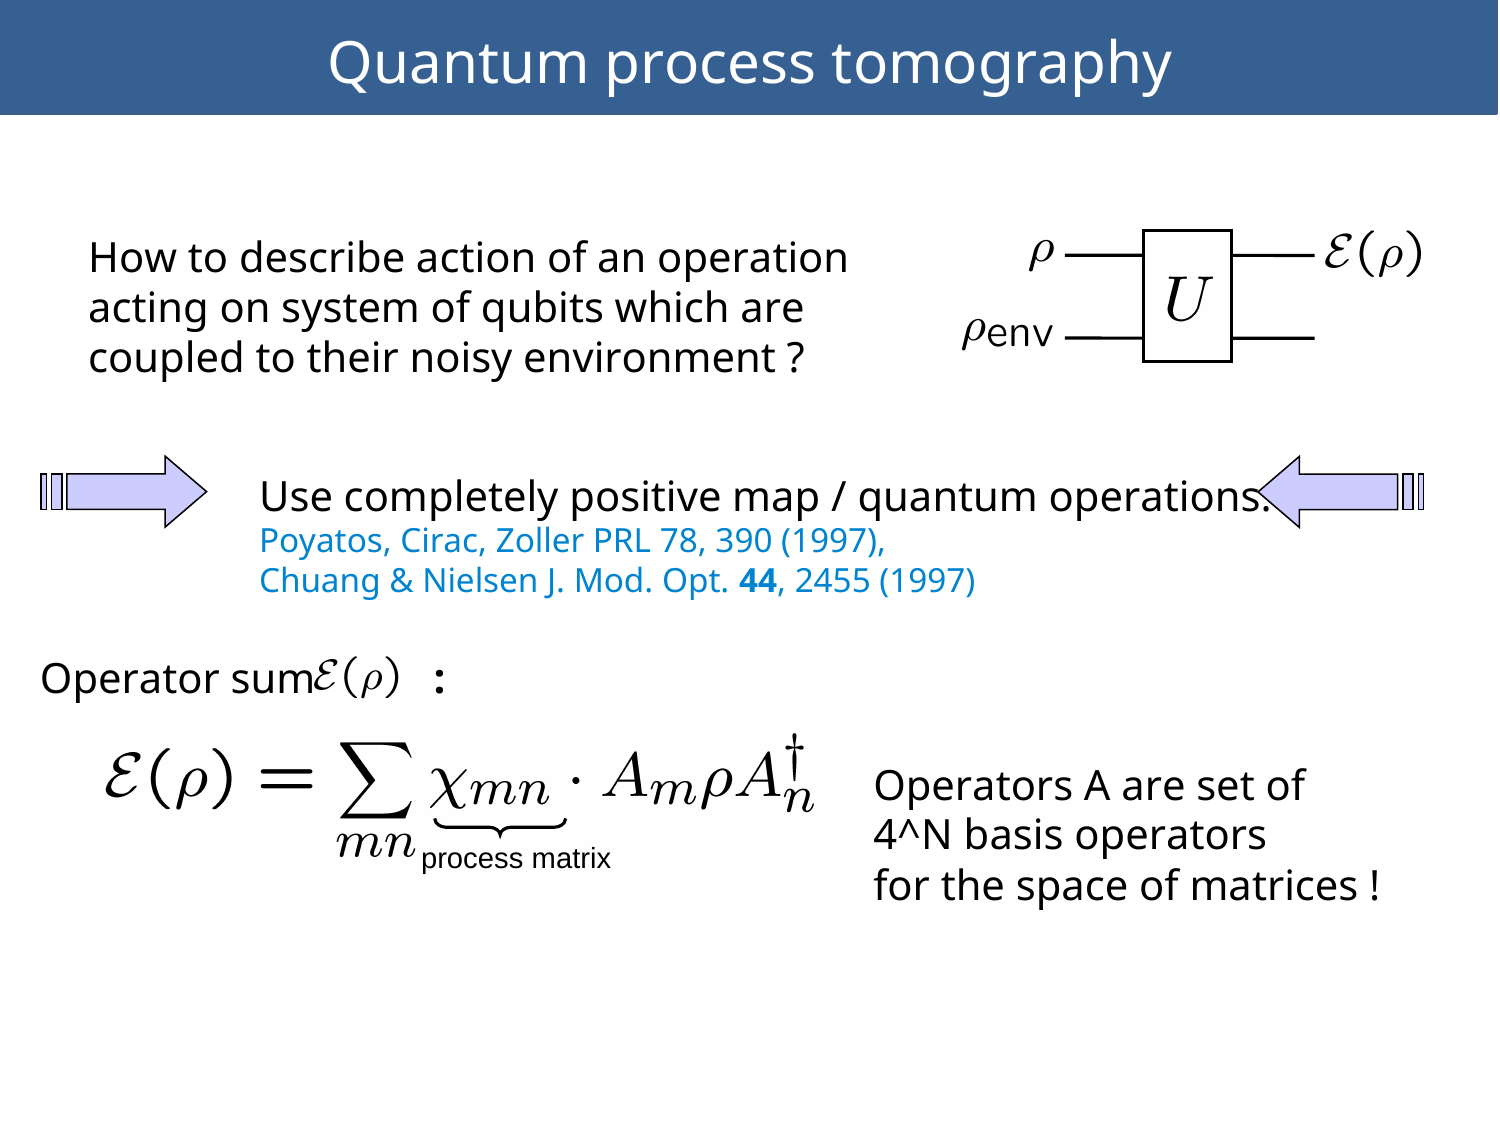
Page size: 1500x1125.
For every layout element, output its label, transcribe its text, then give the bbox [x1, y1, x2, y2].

text_box [1143, 230, 1232, 362]
picture [1029, 238, 1054, 272]
text_box Use completely positive map / quantum operations. Poyatos, Cirac, Zoller PRL 78, 390 (1997), Chuang & Nielsen J. Mod. Opt. 44, 2455 (1997) [244, 461, 1288, 608]
text_box Operator sum : [25, 643, 461, 710]
picture [962, 317, 1054, 351]
text_box [41, 474, 46, 509]
text_box [1418, 474, 1423, 510]
text_box [51, 474, 62, 509]
text_box process matrix [406, 831, 627, 882]
text_box [66, 456, 207, 528]
text_box How to describe action of an operation acting on system of qubits which are coupled to their noisy environment ? [73, 223, 928, 389]
picture [104, 733, 817, 859]
text_box [1403, 474, 1413, 510]
picture [1165, 276, 1216, 324]
text_box Operators A are set of 4^N basis operators for the space of matrices ! [858, 750, 1396, 917]
picture [312, 656, 400, 699]
text_box [1257, 456, 1398, 528]
text_box Quantum process tomography [46, 17, 1454, 103]
picture [1323, 230, 1423, 278]
